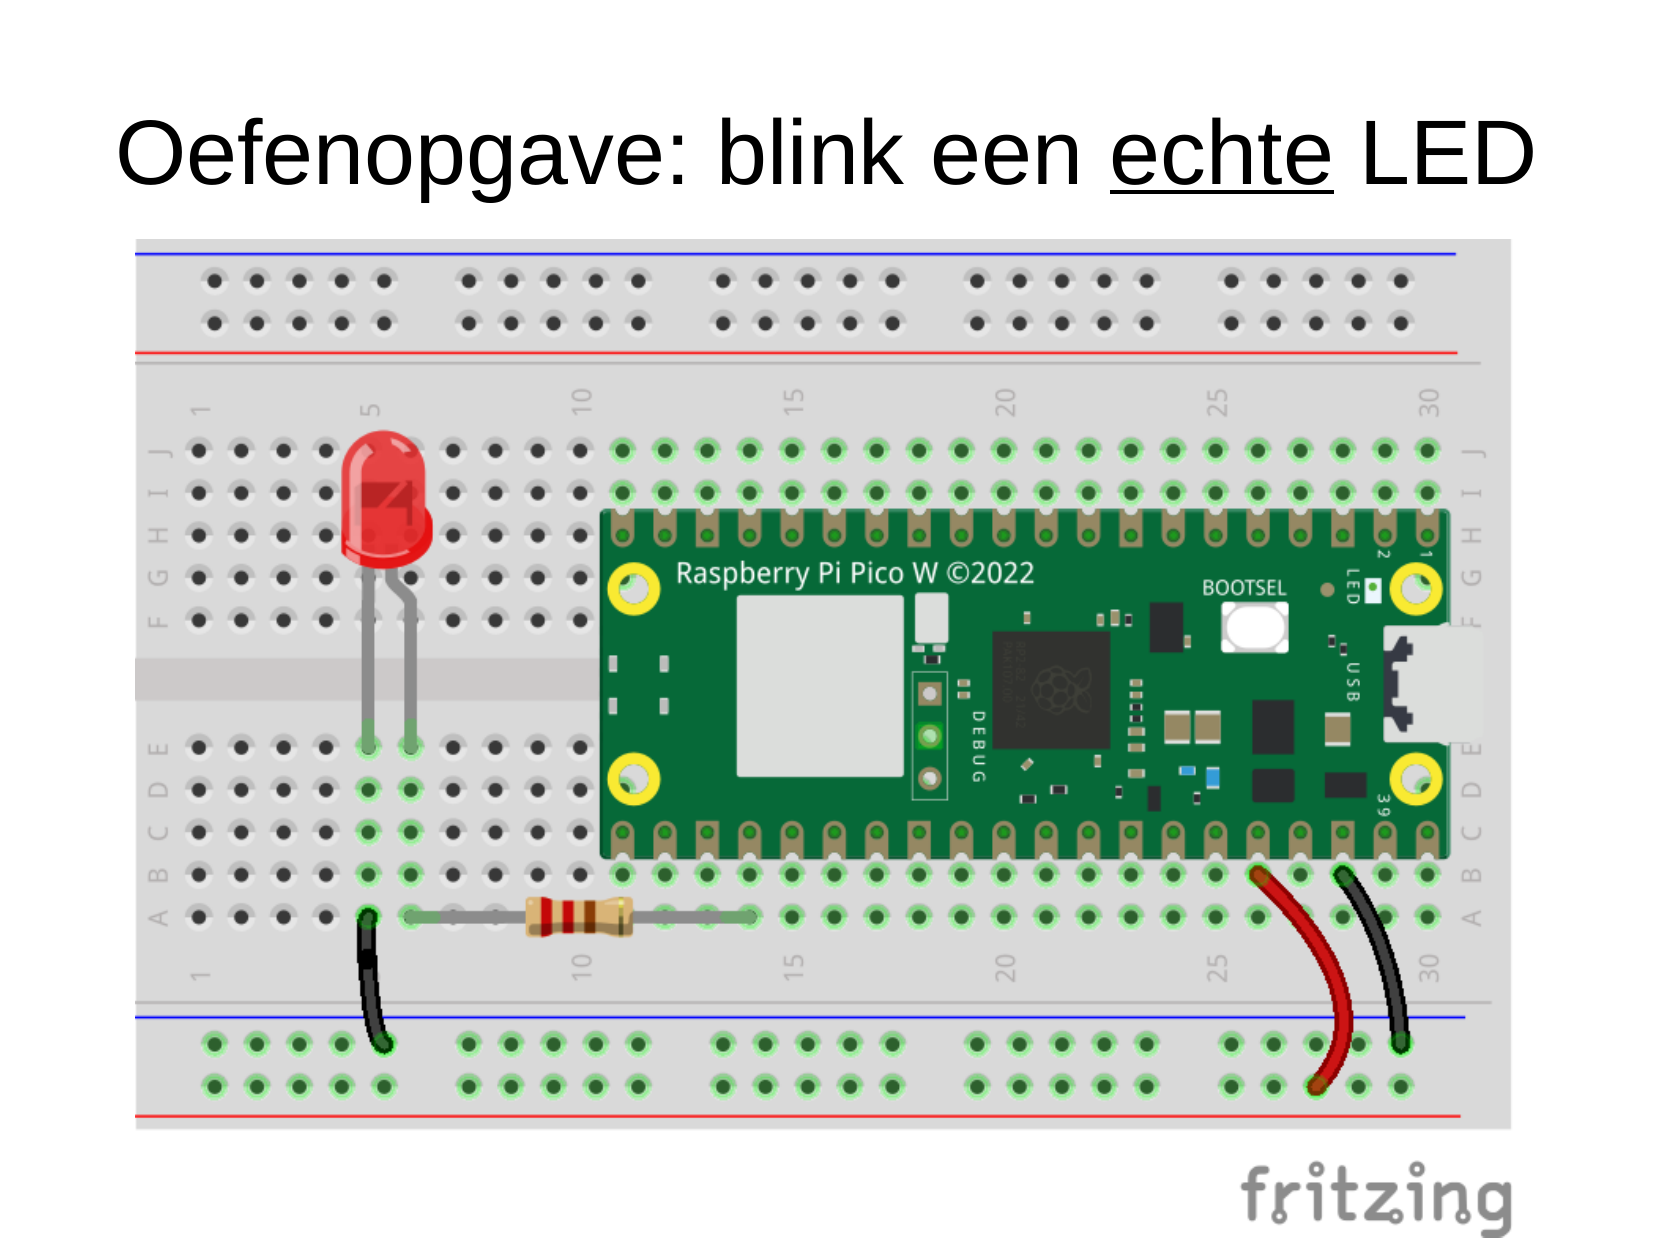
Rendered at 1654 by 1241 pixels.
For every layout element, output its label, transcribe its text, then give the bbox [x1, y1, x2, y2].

picture [135, 239, 1516, 1238]
title Oefenopgave: blink een echte LED [82, 49, 1571, 257]
